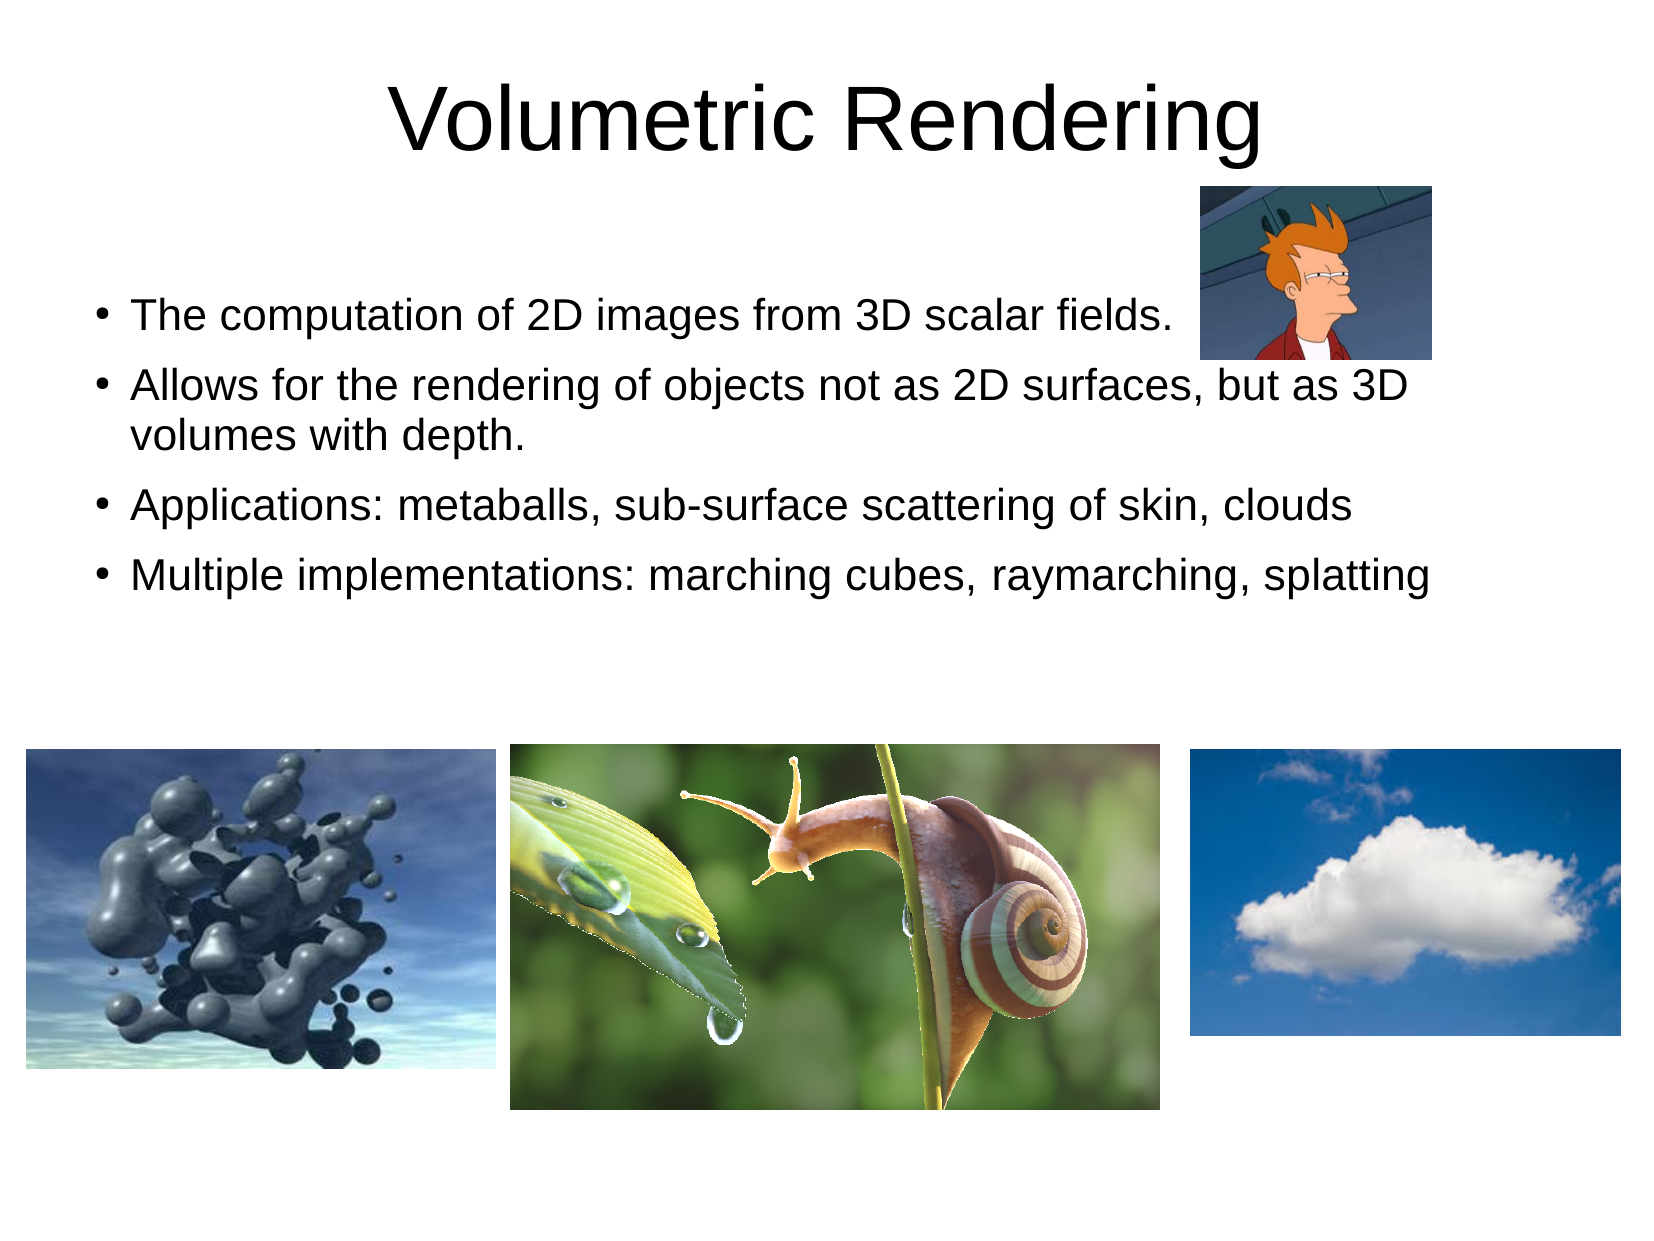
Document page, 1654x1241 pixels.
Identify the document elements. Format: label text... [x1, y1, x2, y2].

list The computation of 2D images from 3D scalar fields. Allows for the rendering of objects not as 2D surfaces, but as 3D volumes with depth. Applications: metaballs, sub-surface scattering of skin, clouds Multiple implementations: marching cubes, raymarching, splatting [82, 290, 1571, 601]
title Volumetric Rendering [82, 15, 1571, 223]
picture [510, 744, 1160, 1111]
picture [26, 749, 496, 1069]
picture [1200, 186, 1432, 361]
picture [1190, 749, 1621, 1036]
